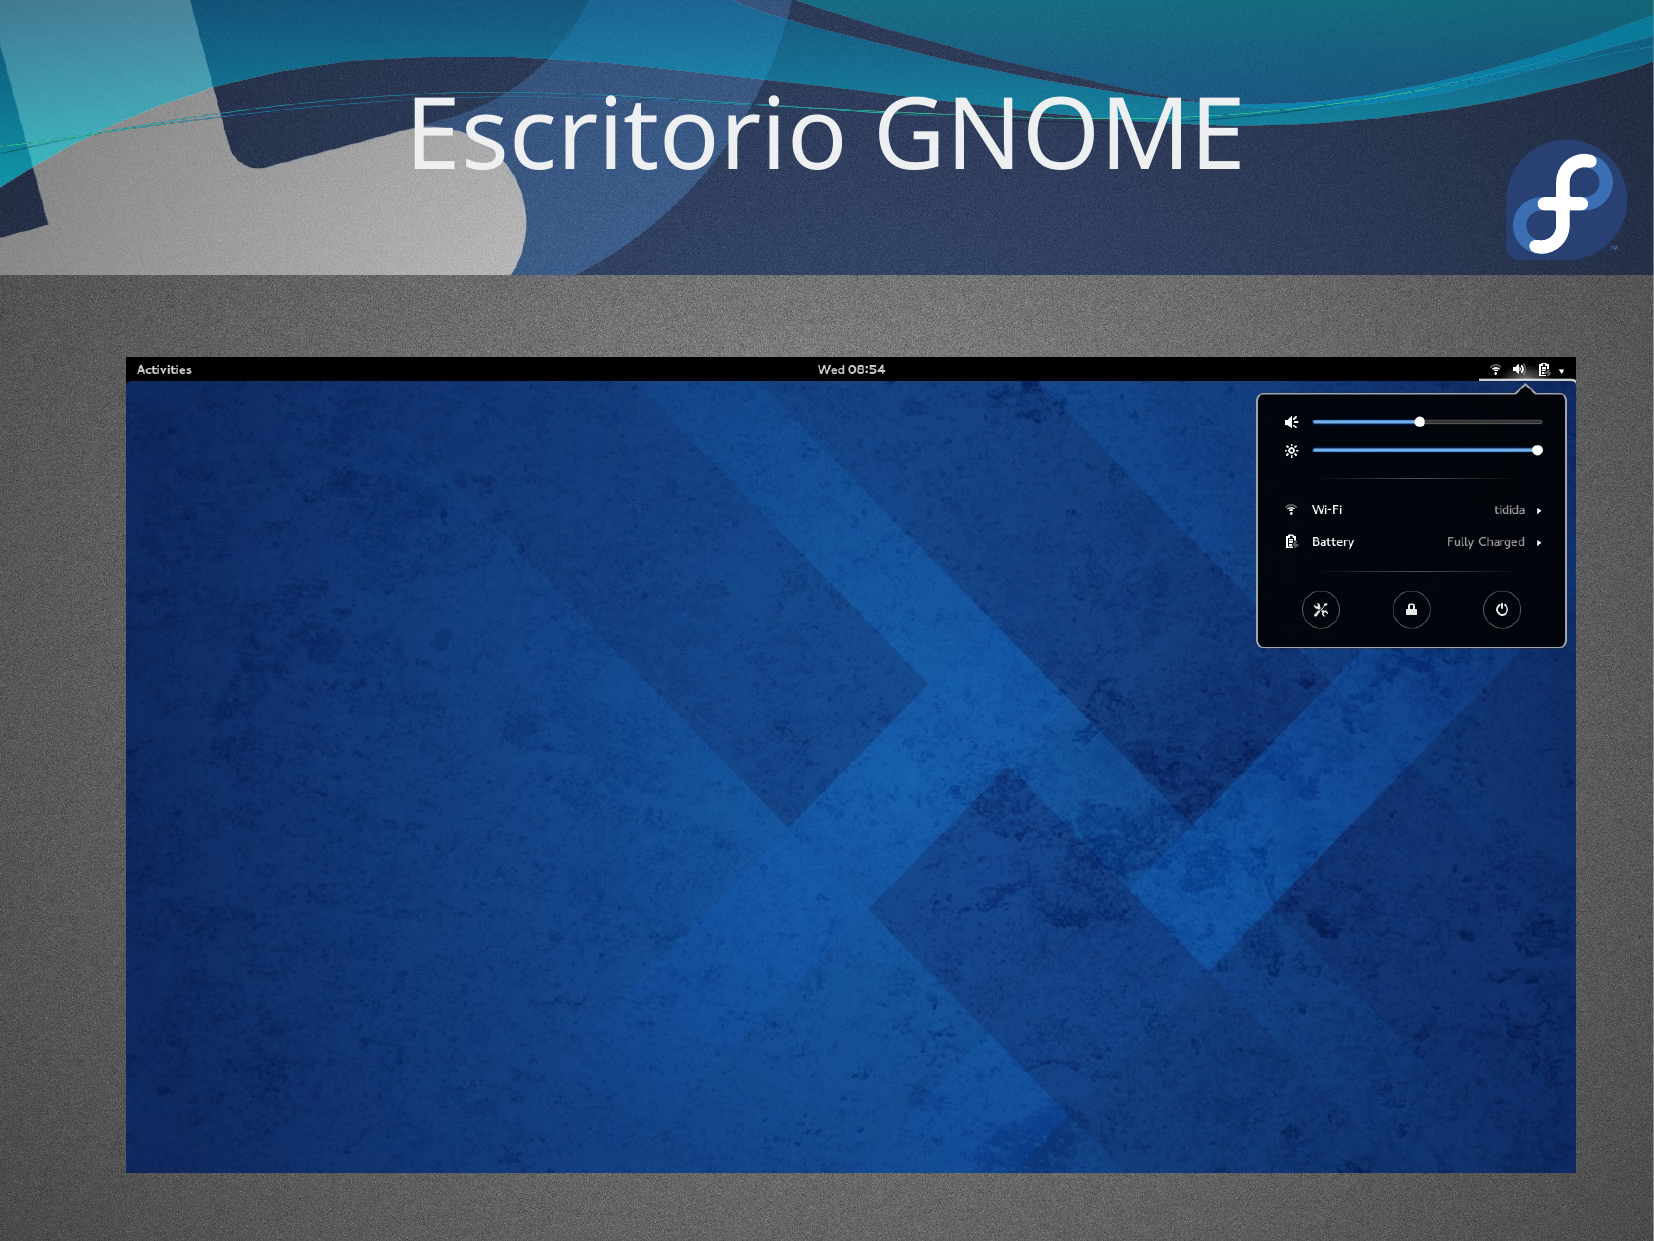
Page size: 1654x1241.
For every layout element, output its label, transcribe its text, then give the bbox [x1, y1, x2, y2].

text_box Escritorio GNOME [88, 29, 1565, 237]
picture [0, 0, 1654, 1241]
